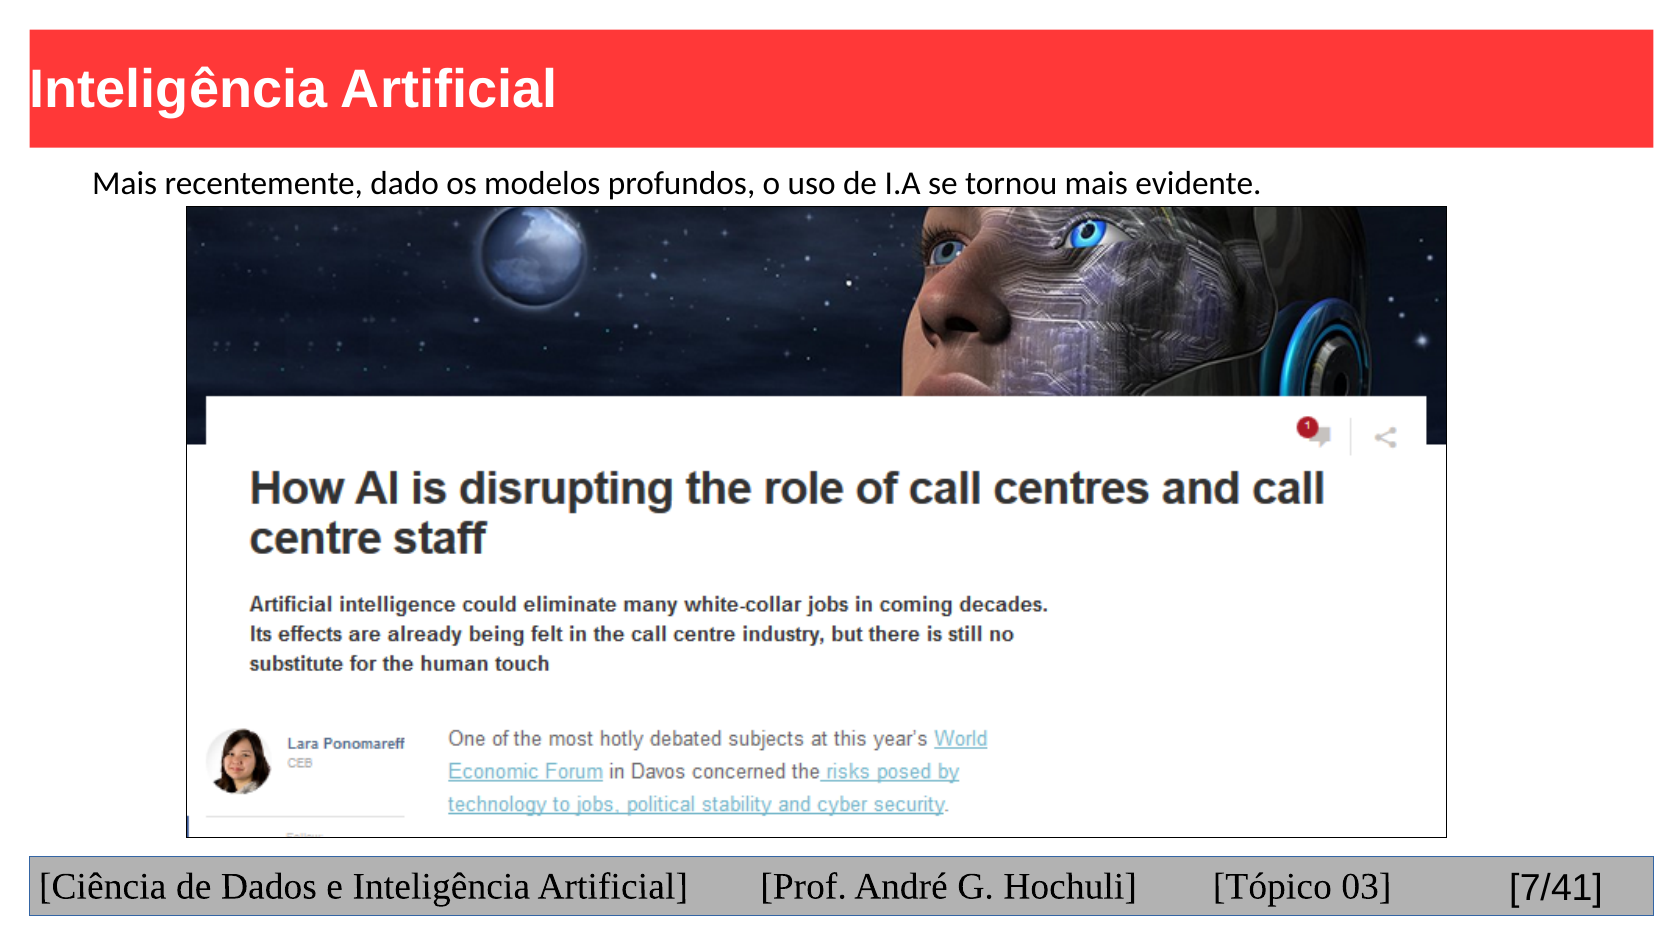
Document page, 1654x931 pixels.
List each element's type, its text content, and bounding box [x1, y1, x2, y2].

title Inteligência Artificial [29, 29, 1654, 148]
text_box Mais recentemente, dado os modelos profundos, o uso de I.A se tornou mais evidente. [77, 153, 1594, 931]
picture [186, 206, 1447, 838]
